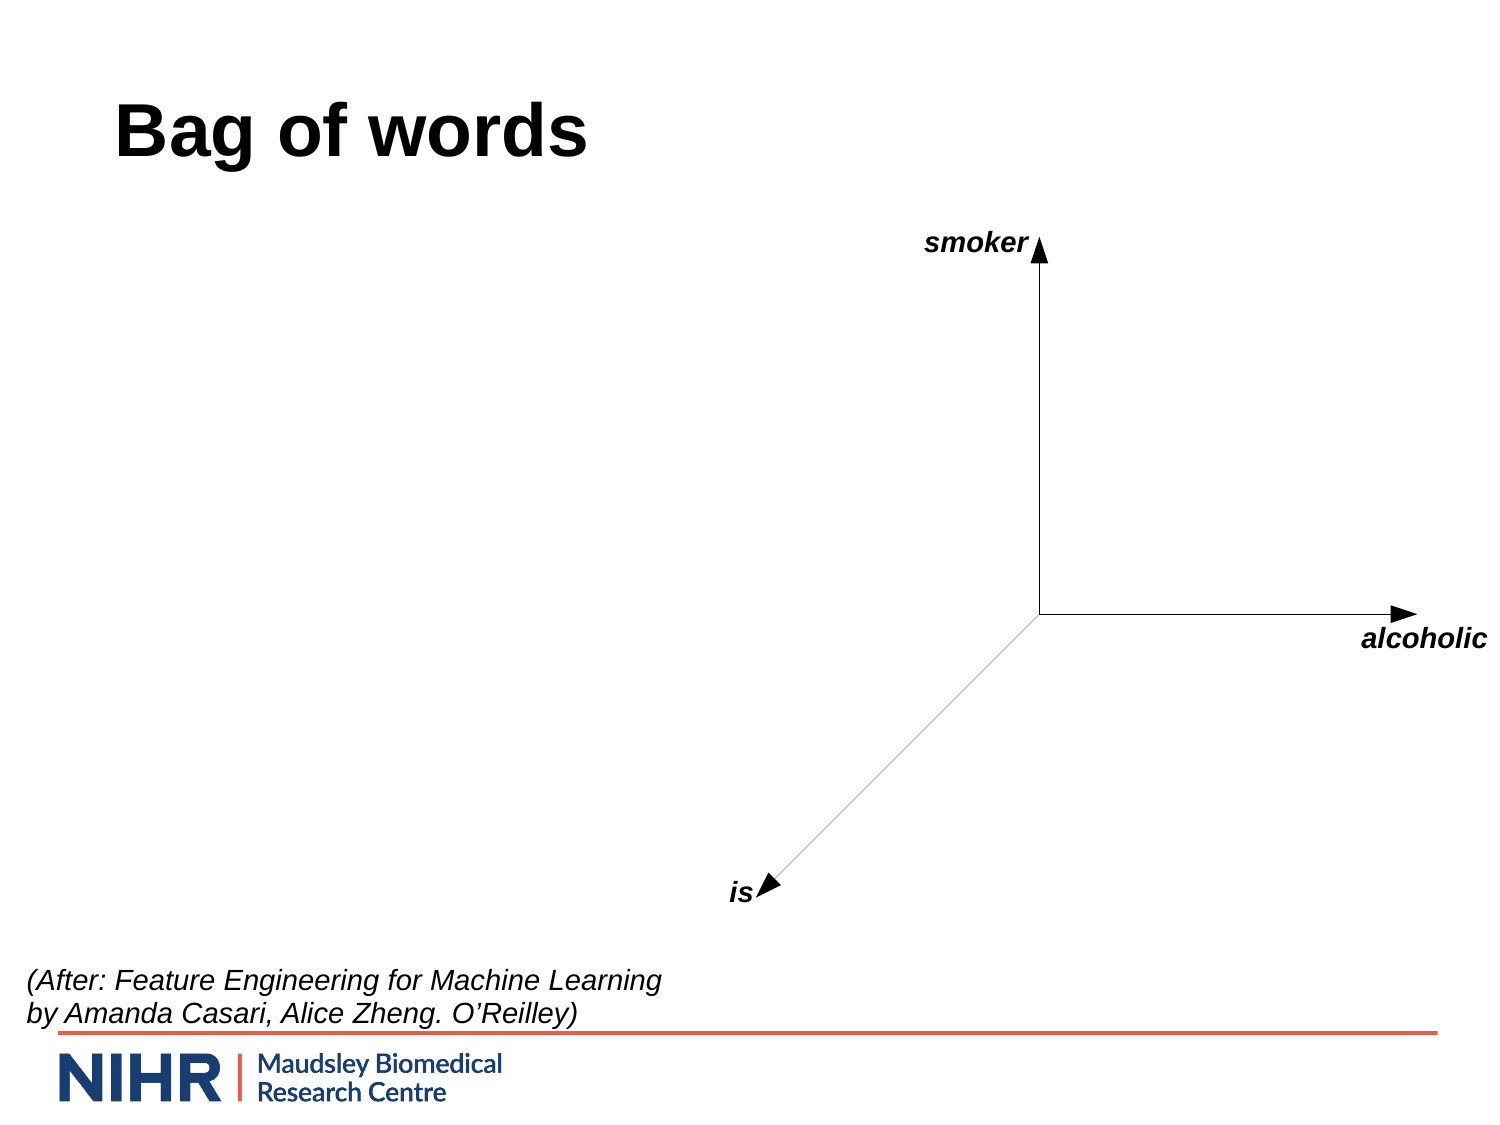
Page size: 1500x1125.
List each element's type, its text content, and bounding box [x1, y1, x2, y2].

text_box Bag of words [100, 84, 1105, 180]
text_box (After: Feature Engineering for Machine Learning by Amanda Casari, Alice Zheng. O’Reilley) [11, 956, 678, 1038]
text_box is [714, 868, 769, 916]
text_box alcoholic [1346, 614, 1500, 662]
text_box smoker [909, 218, 1044, 267]
picture [29, 1038, 531, 1125]
